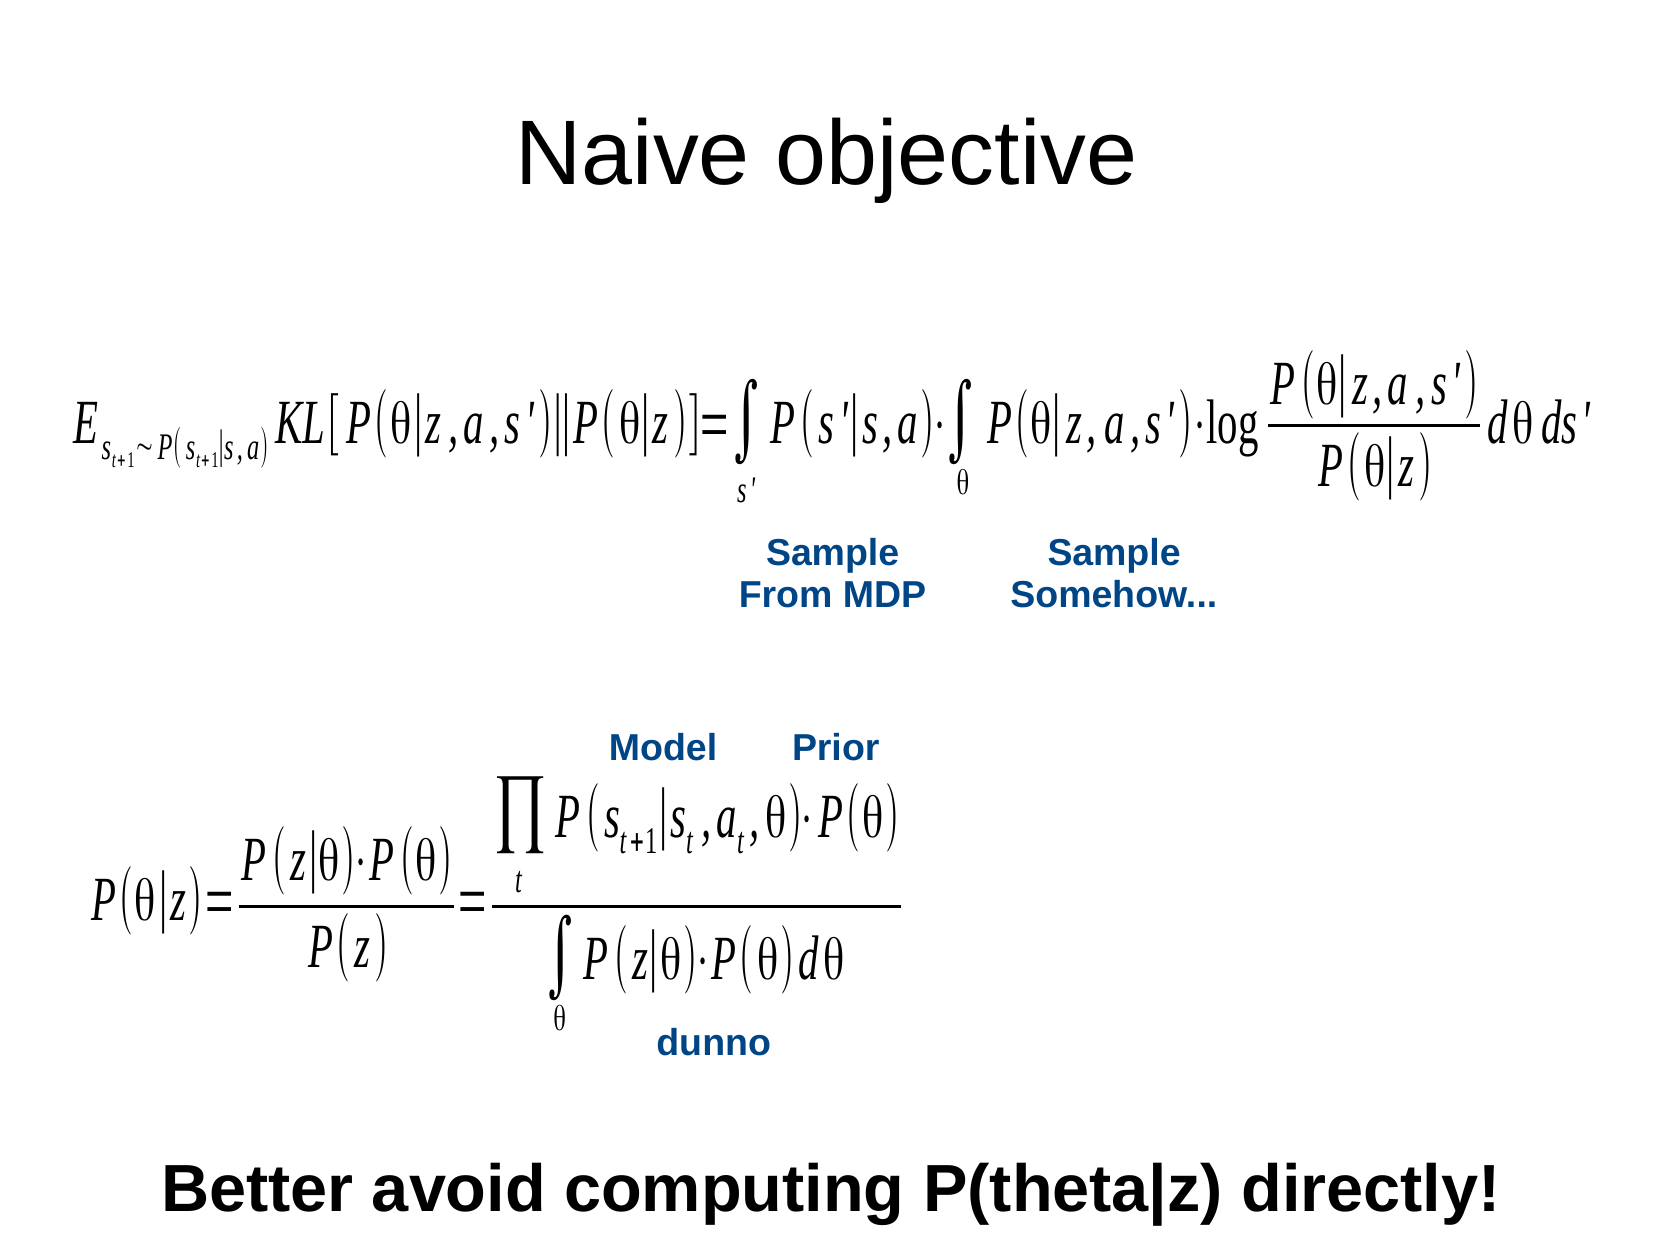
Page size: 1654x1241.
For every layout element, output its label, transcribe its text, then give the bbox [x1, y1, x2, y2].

text_box dunno [641, 1014, 787, 1072]
chart [60, 345, 1603, 512]
chart [78, 770, 913, 1034]
title Naive objective [82, 49, 1571, 257]
text_box Sample Somehow... [995, 524, 1233, 624]
text_box Prior [777, 719, 895, 776]
text_box Model [594, 719, 733, 776]
text_box Sample From MDP [724, 524, 942, 624]
text_box Better avoid computing P(theta|z) directly! [79, 1137, 1584, 1240]
